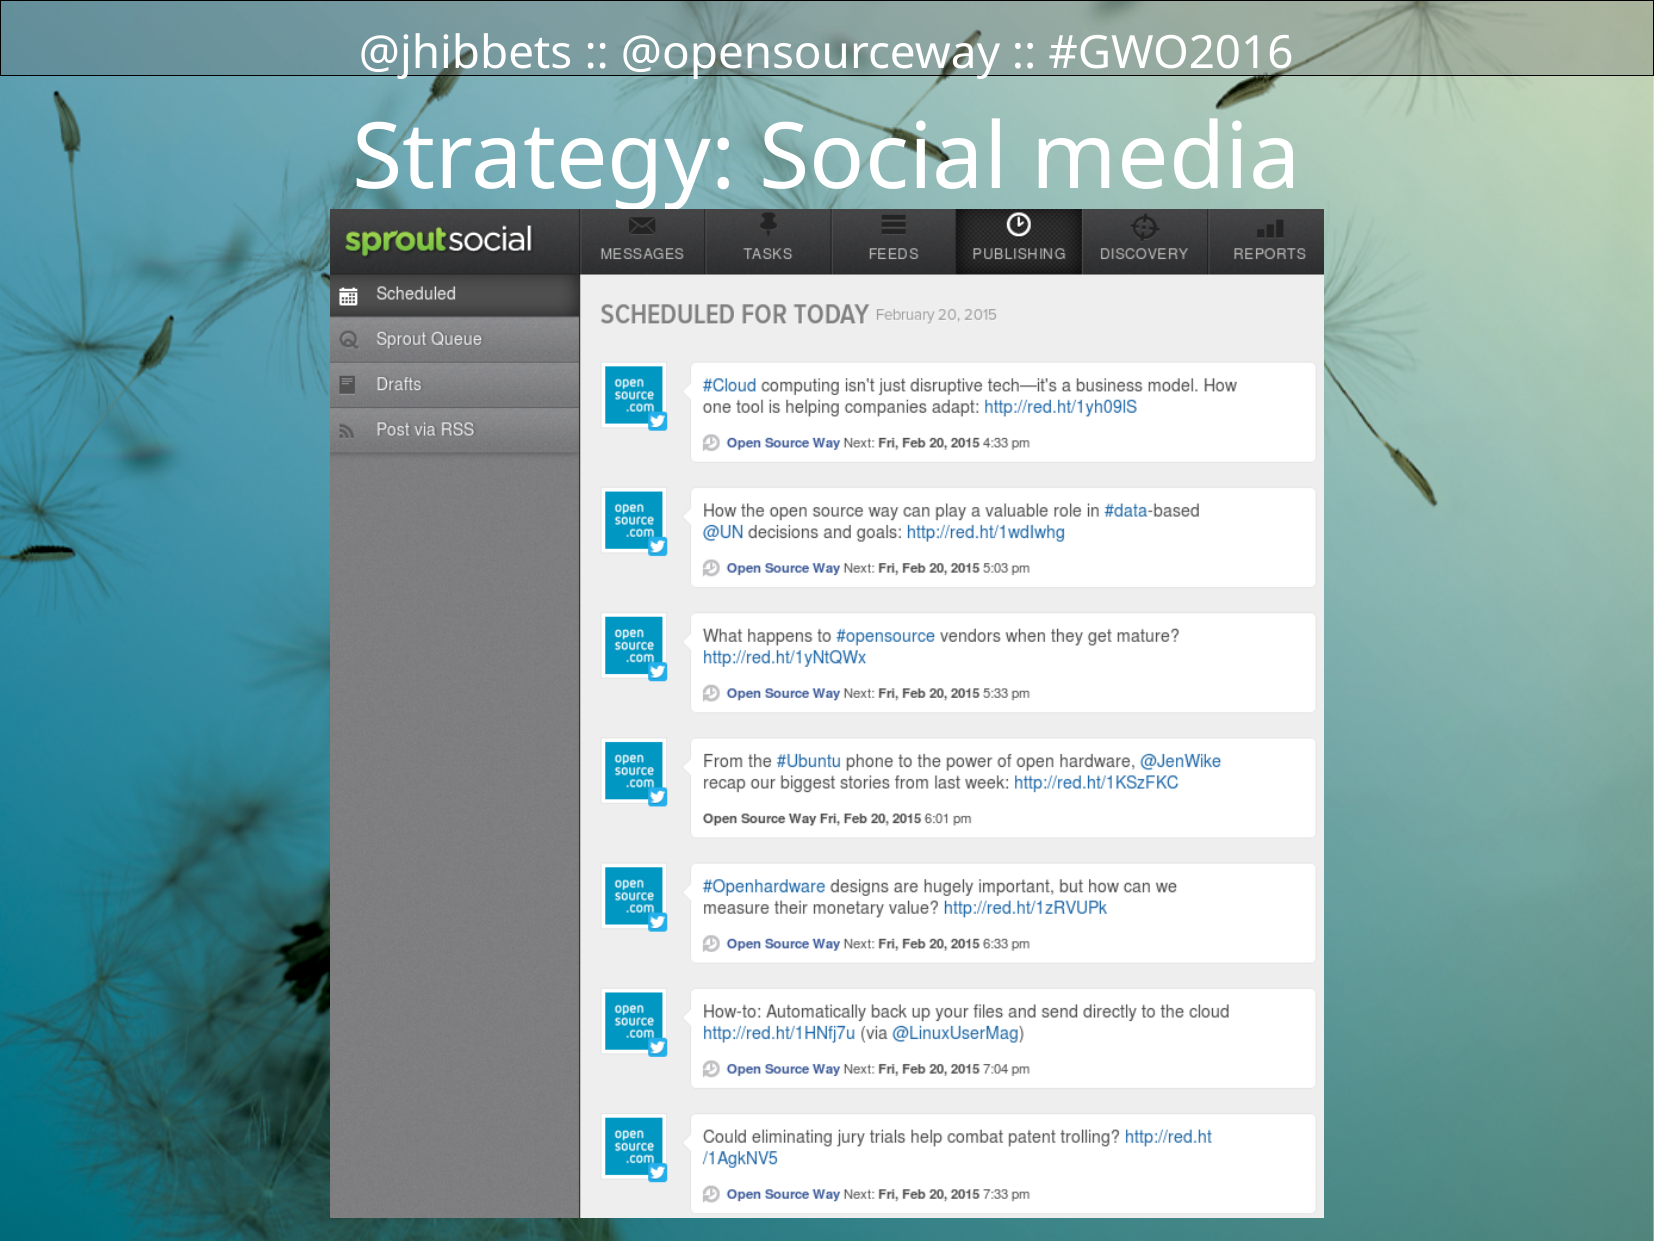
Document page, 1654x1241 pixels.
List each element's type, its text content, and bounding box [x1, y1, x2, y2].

title Strategy: Social media [82, 49, 1571, 257]
picture [0, 76, 1654, 1241]
